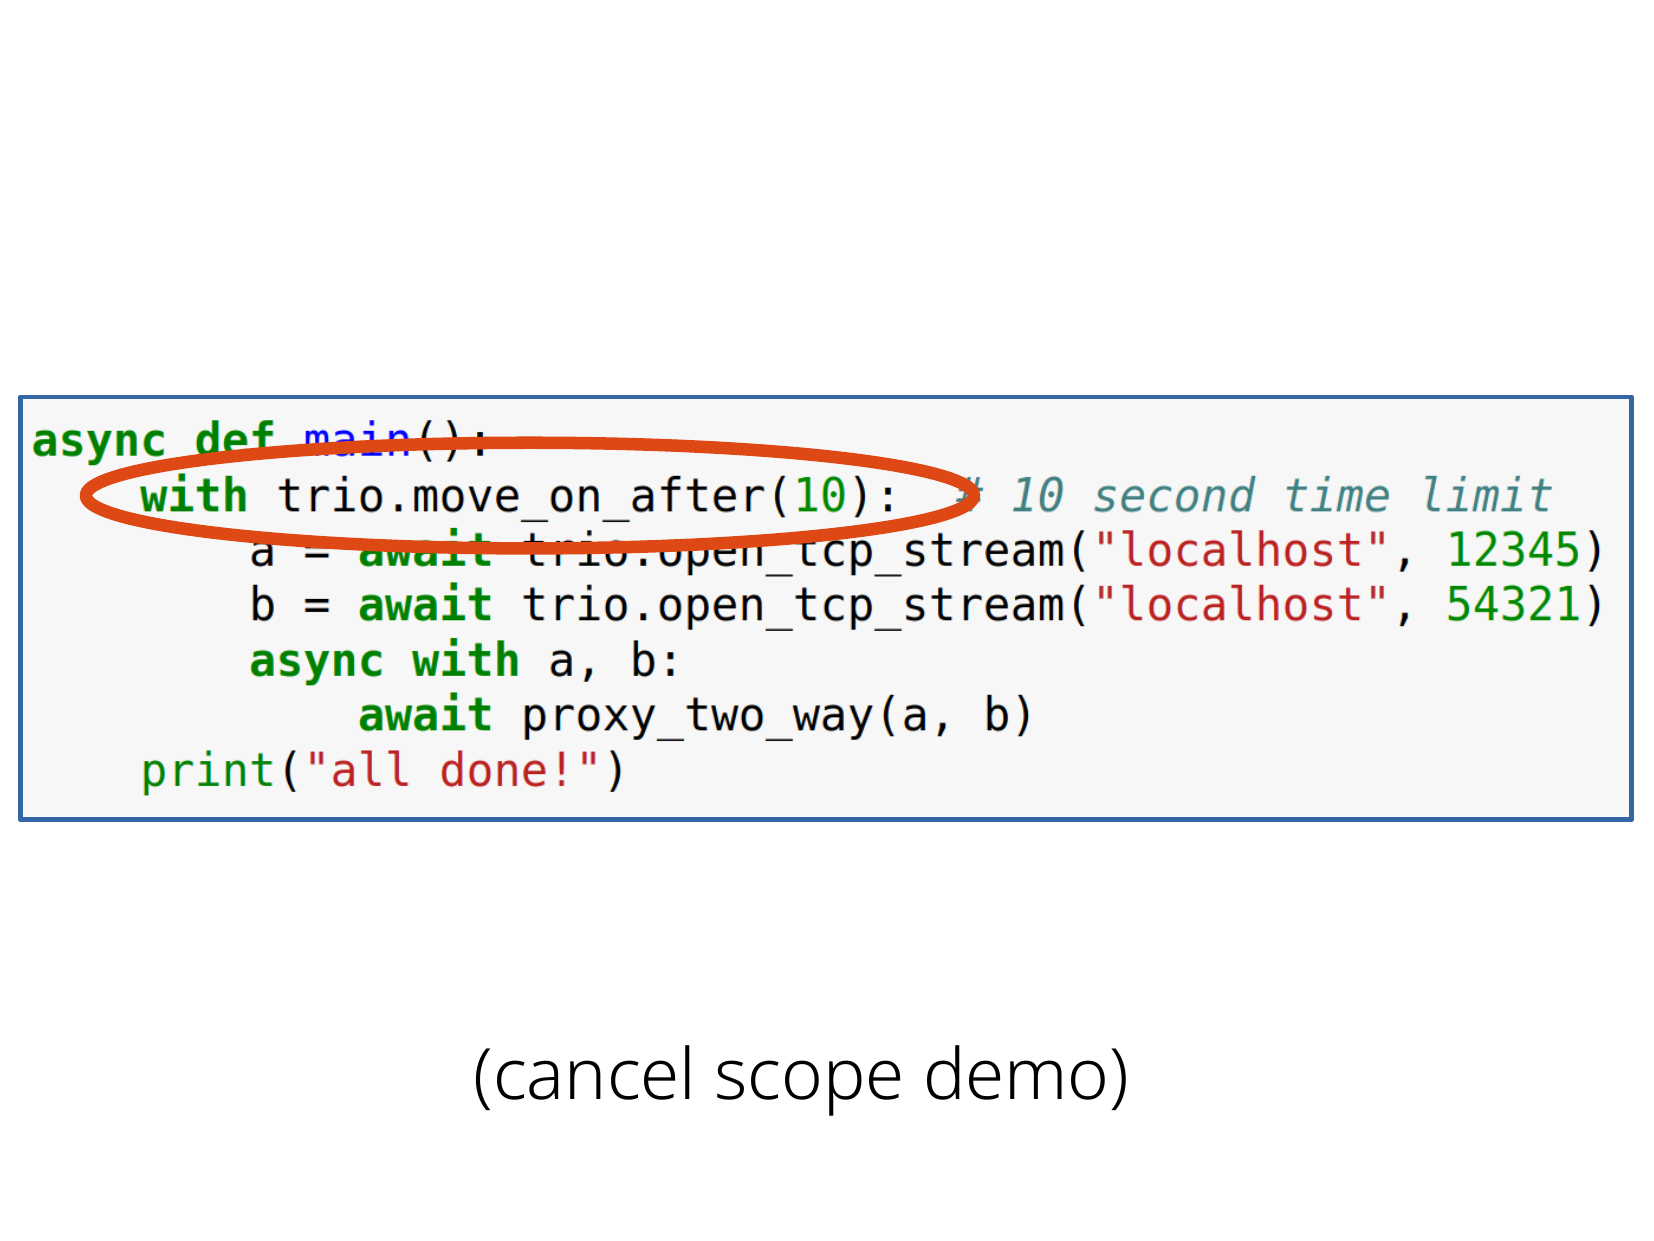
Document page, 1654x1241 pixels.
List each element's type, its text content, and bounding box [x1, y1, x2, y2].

text_box (cancel scope demo) [127, 1016, 1477, 1151]
picture [22, 399, 1630, 818]
